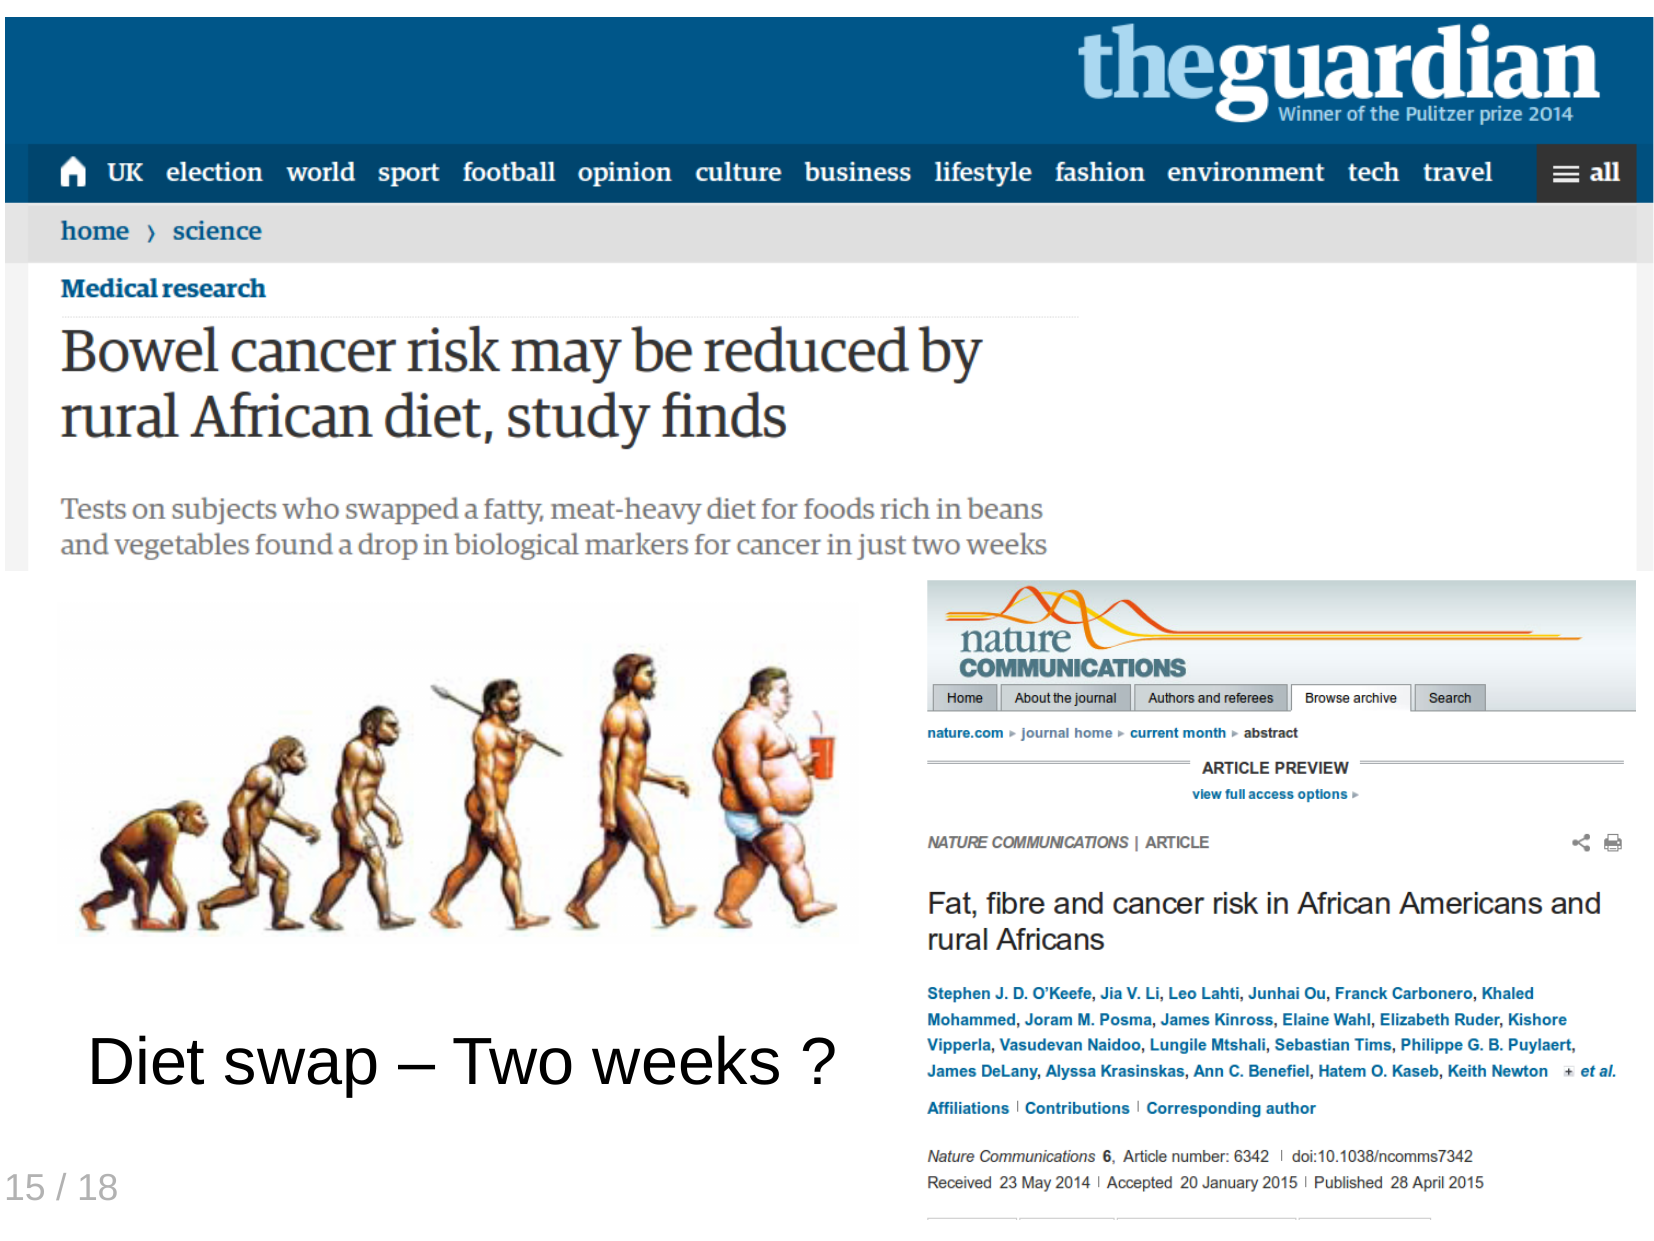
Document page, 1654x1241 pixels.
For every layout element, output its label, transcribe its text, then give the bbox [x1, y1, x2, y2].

picture [5, 17, 1654, 571]
text_box Diet swap – Two weeks ? [72, 1016, 877, 1120]
picture [912, 577, 1636, 1220]
text_box <number> / 18 [0, 1158, 263, 1216]
picture [57, 602, 859, 944]
